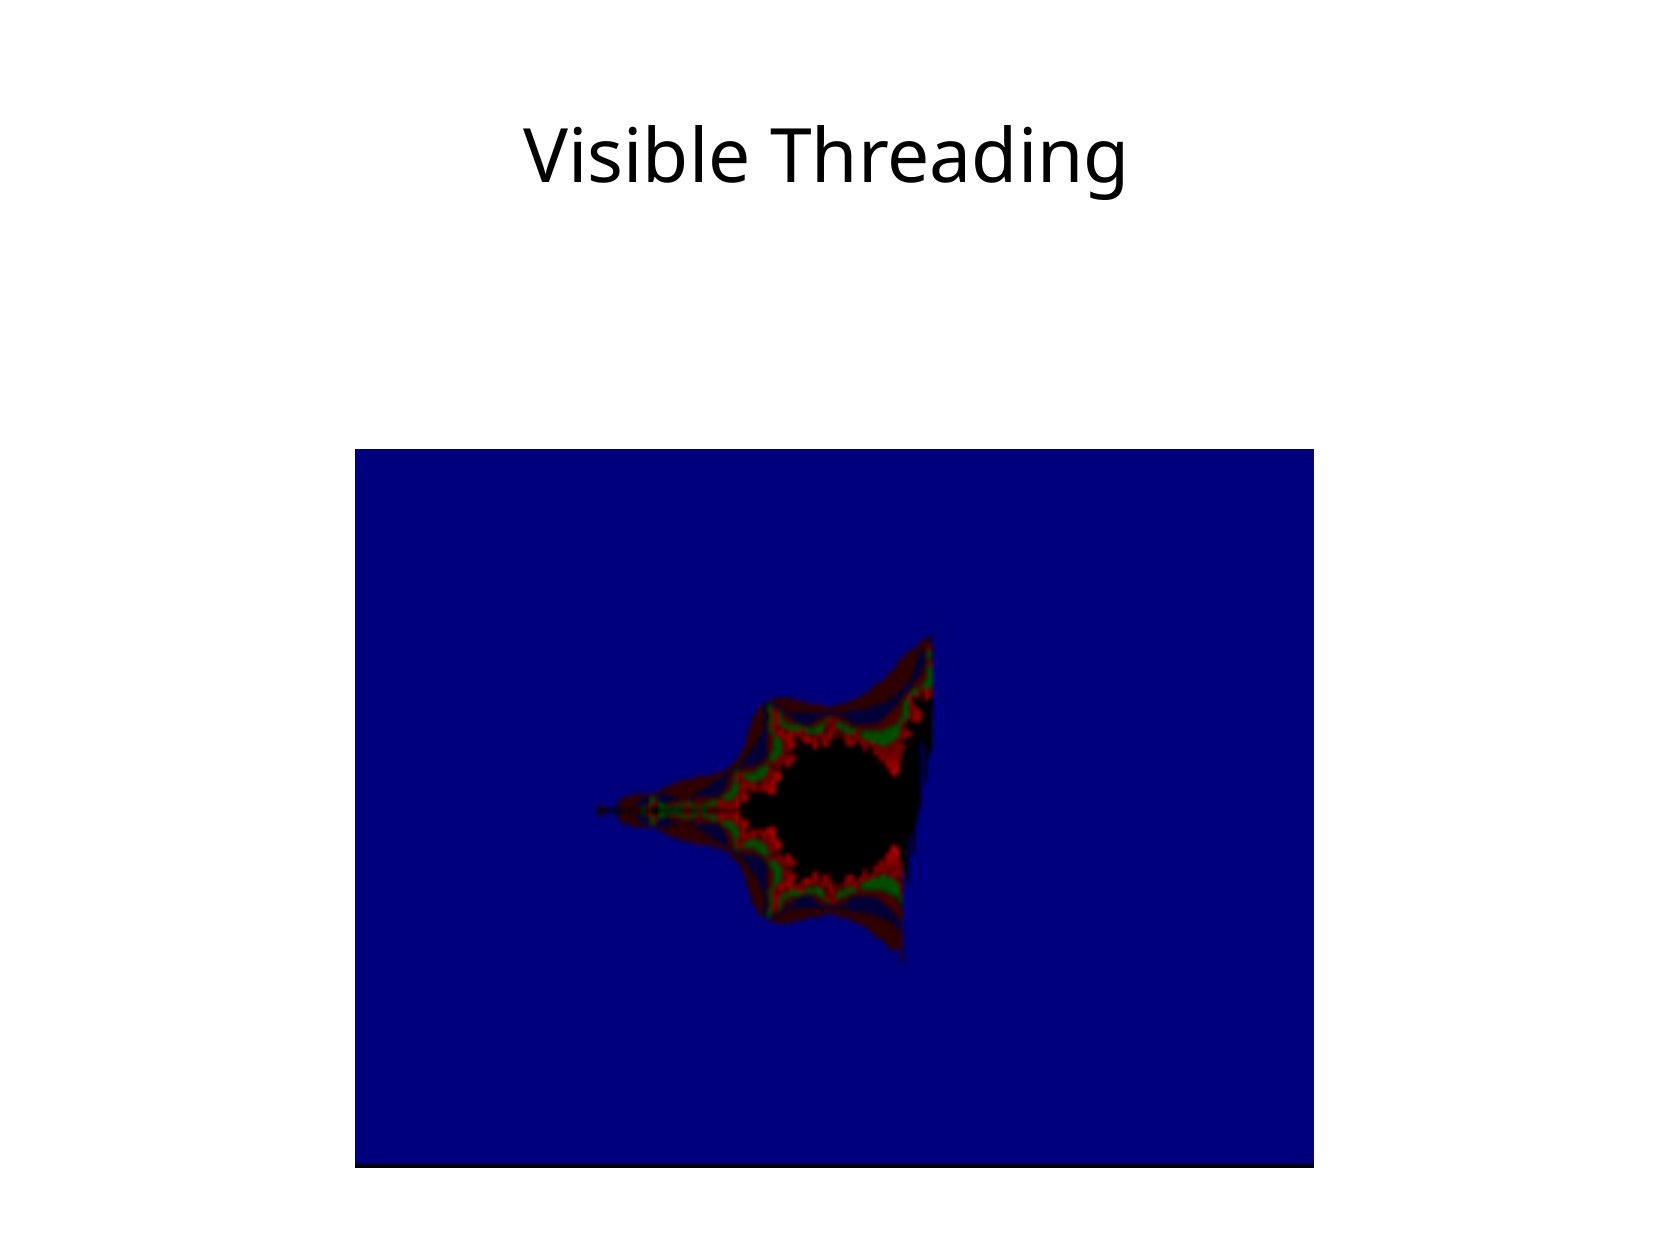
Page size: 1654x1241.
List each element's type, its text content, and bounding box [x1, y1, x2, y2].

title Visible Threading [82, 49, 1571, 257]
text_box [354, 448, 1315, 1169]
